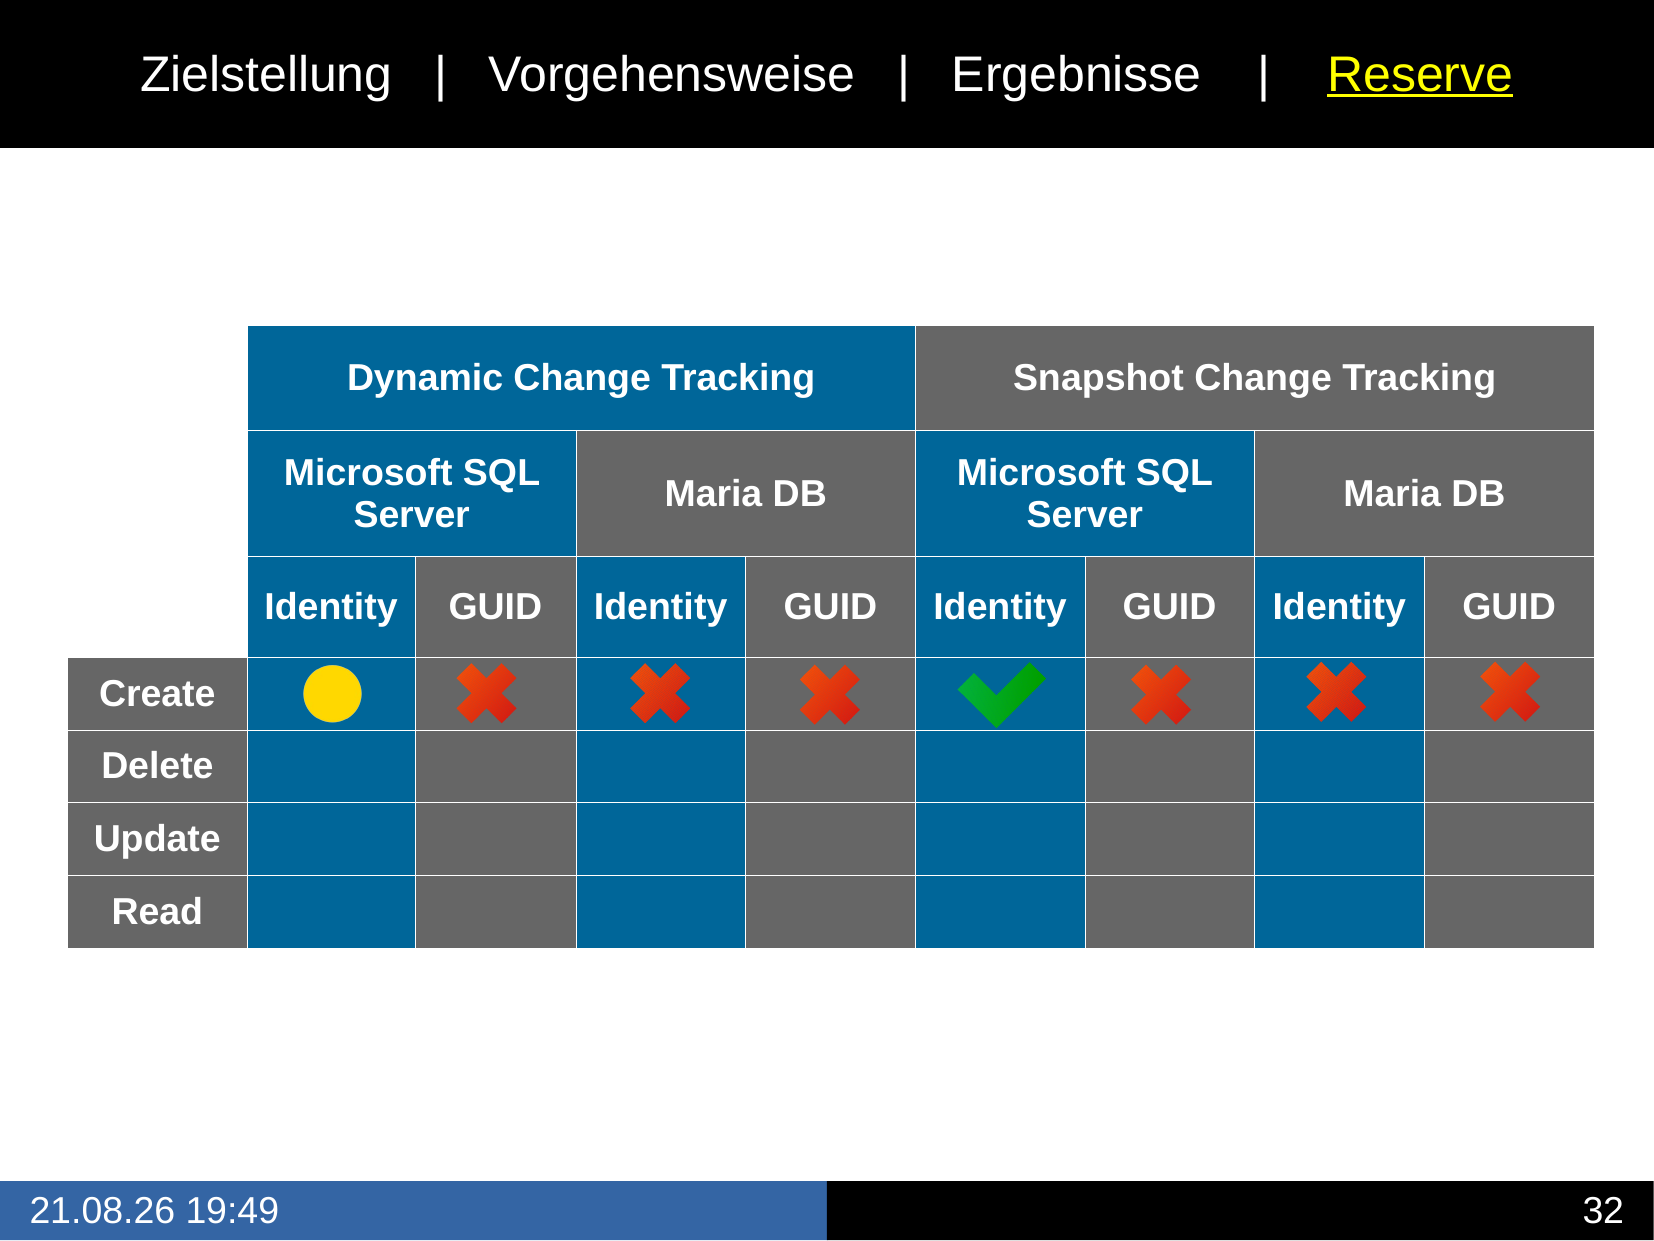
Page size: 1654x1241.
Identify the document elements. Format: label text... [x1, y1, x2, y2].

picture [959, 664, 1044, 727]
table_cell [1086, 658, 1254, 730]
table_cell [1086, 731, 1254, 802]
table_cell Create [68, 658, 247, 730]
table_cell [1086, 949, 1254, 1108]
table_cell [1425, 803, 1594, 875]
table_header [68, 326, 247, 430]
picture [1477, 659, 1543, 725]
table_cell [1255, 876, 1424, 948]
table_cell [248, 876, 415, 948]
table_cell [916, 803, 1085, 875]
table_header Dynamic Change Tracking [248, 326, 915, 430]
table_cell [248, 731, 415, 802]
table_cell Identity [248, 557, 415, 657]
table_header Snapshot Change Tracking [916, 326, 1594, 430]
picture [304, 666, 361, 722]
table_cell [416, 949, 576, 1108]
table_cell GUID [416, 557, 576, 657]
table_cell [1086, 876, 1254, 948]
table_cell [248, 803, 415, 875]
table_cell GUID [1425, 557, 1594, 657]
table_cell [746, 658, 915, 730]
table_cell [746, 731, 915, 802]
table_cell [746, 803, 915, 875]
picture [1128, 662, 1194, 728]
table_cell [916, 949, 1085, 1108]
table_cell Delete [68, 731, 247, 802]
table_cell [746, 949, 915, 1108]
table_cell [746, 876, 915, 948]
table_cell [248, 658, 415, 730]
table_cell Microsoft SQL Server [248, 431, 576, 556]
table_cell [68, 949, 247, 1108]
picture [1308, 663, 1365, 720]
picture [797, 662, 863, 728]
table_cell [1086, 803, 1254, 875]
table_cell Microsoft SQL Server [916, 431, 1254, 556]
table_cell [916, 731, 1085, 802]
table_cell [416, 876, 576, 948]
table_cell [1425, 876, 1594, 948]
table_cell [416, 658, 576, 730]
table_cell [1425, 658, 1594, 730]
table_cell GUID [746, 557, 915, 657]
table_cell [1255, 658, 1424, 730]
table_cell Identity [1255, 557, 1424, 657]
table_cell Identity [916, 557, 1085, 657]
table_cell [248, 949, 415, 1108]
table_cell [577, 876, 745, 948]
table_cell [577, 731, 745, 802]
table_cell [416, 803, 576, 875]
table_cell [577, 658, 745, 730]
picture [632, 665, 689, 722]
table_cell [68, 557, 247, 657]
table_cell [1255, 731, 1424, 802]
table_cell [577, 803, 745, 875]
table_cell [416, 731, 576, 802]
picture [453, 660, 520, 726]
table_cell Read [68, 876, 247, 948]
table_cell Update [68, 803, 247, 875]
table_cell GUID [1086, 557, 1254, 657]
table_cell [1255, 949, 1424, 1108]
table_cell [1425, 949, 1594, 1108]
table_cell [1425, 731, 1594, 802]
table_cell Identity [577, 557, 745, 657]
table_cell [916, 658, 1085, 730]
table_cell Maria DB [1255, 431, 1594, 556]
text_box Zielstellung | Vorgehensweise | Ergebnisse | Reserve [0, 0, 1654, 148]
table_cell [68, 431, 247, 556]
table_cell Maria DB [577, 431, 915, 556]
table_cell [577, 949, 745, 1108]
table_cell [916, 876, 1085, 948]
table_cell [1255, 803, 1424, 875]
